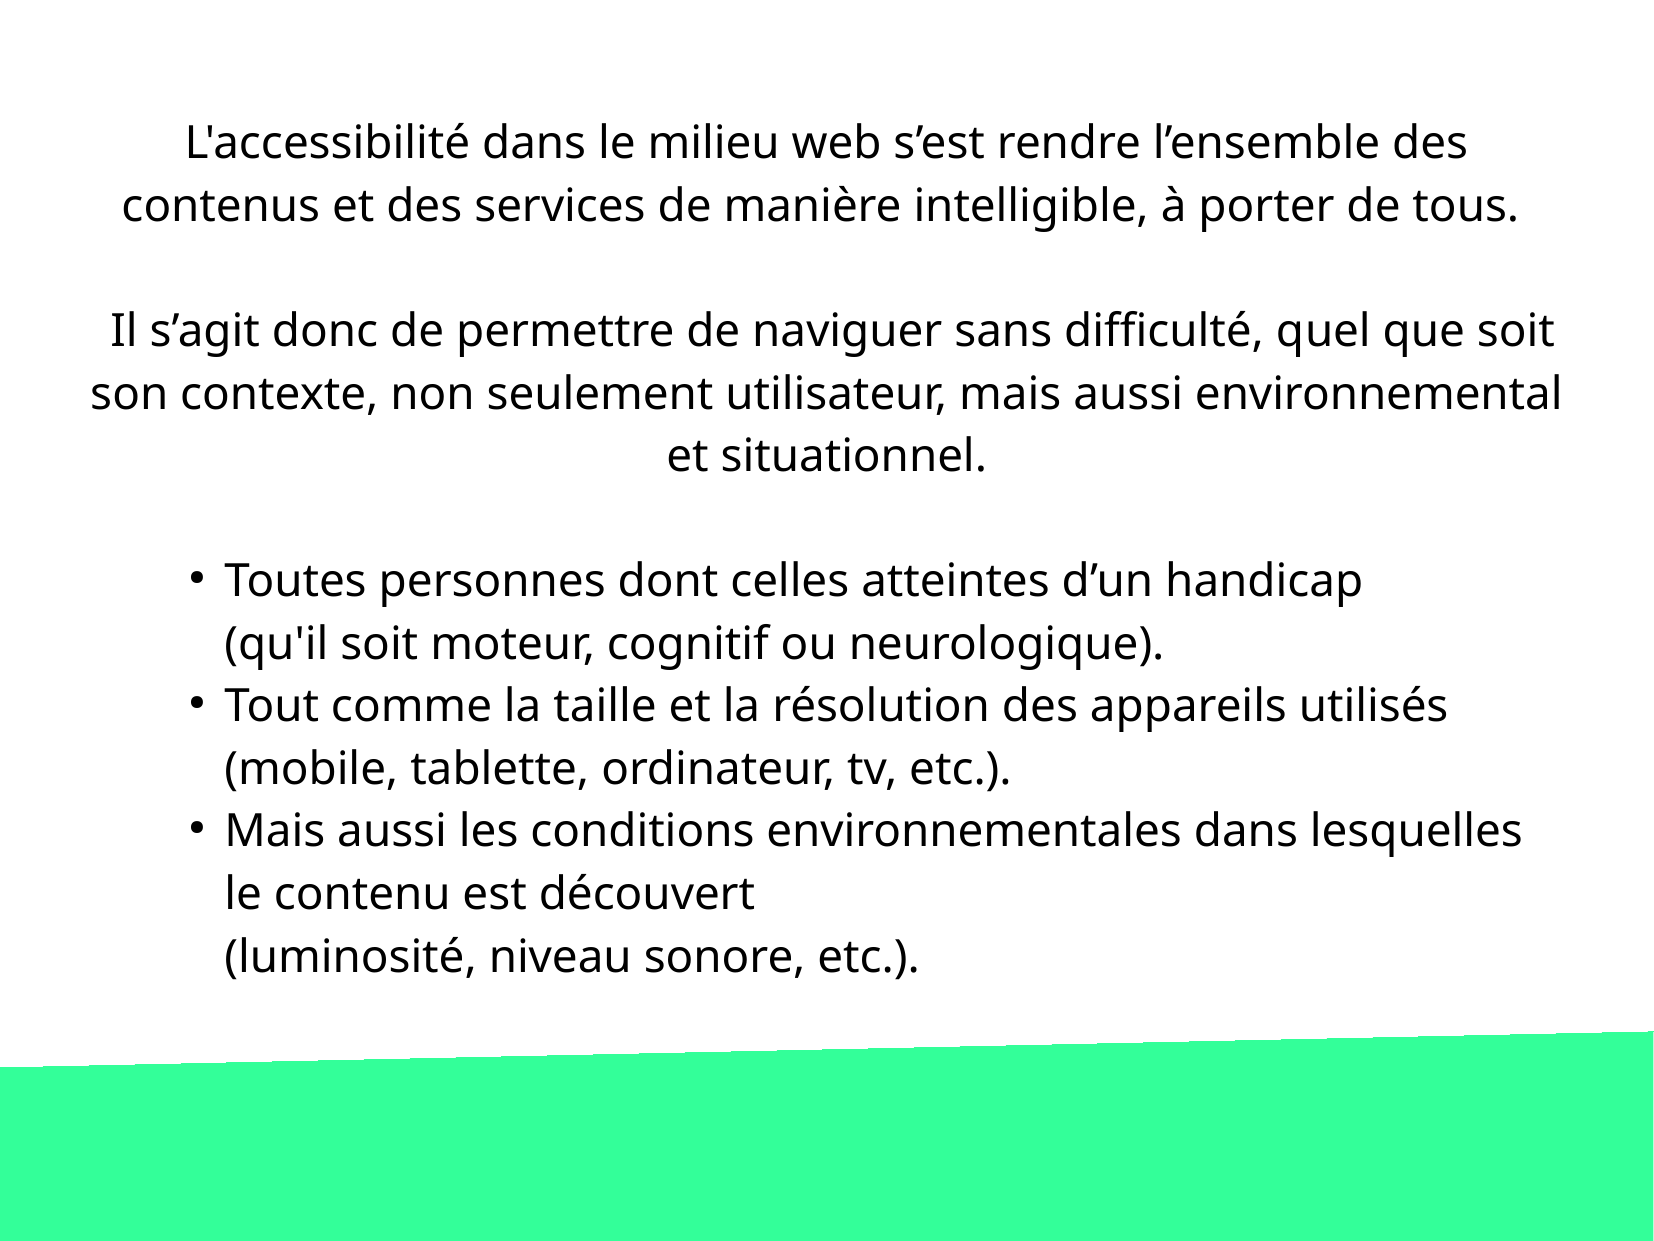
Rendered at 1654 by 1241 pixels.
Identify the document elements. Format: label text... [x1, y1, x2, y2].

text_box L'accessibilité dans le milieu web s’est rendre l’ensemble des contenus et des services de manière intelligible, à porter de tous. Il s’agit donc de permettre de naviguer sans difficulté, quel que soit son contexte, non seulement utilisateur, mais aussi environnemental et situationnel. Toutes personnes dont celles atteintes d’un handicap (qu'il soit moteur, cognitif ou neurologique). Tout comme la taille et la résolution des appareils utilisés (mobile, tablette, ordinateur, tv, etc.). Mais aussi les conditions environnementales dans lesquelles le contenu est découvert (luminosité, niveau sonore, etc.). [82, 49, 1571, 1066]
text_box [0, 1031, 1654, 1241]
